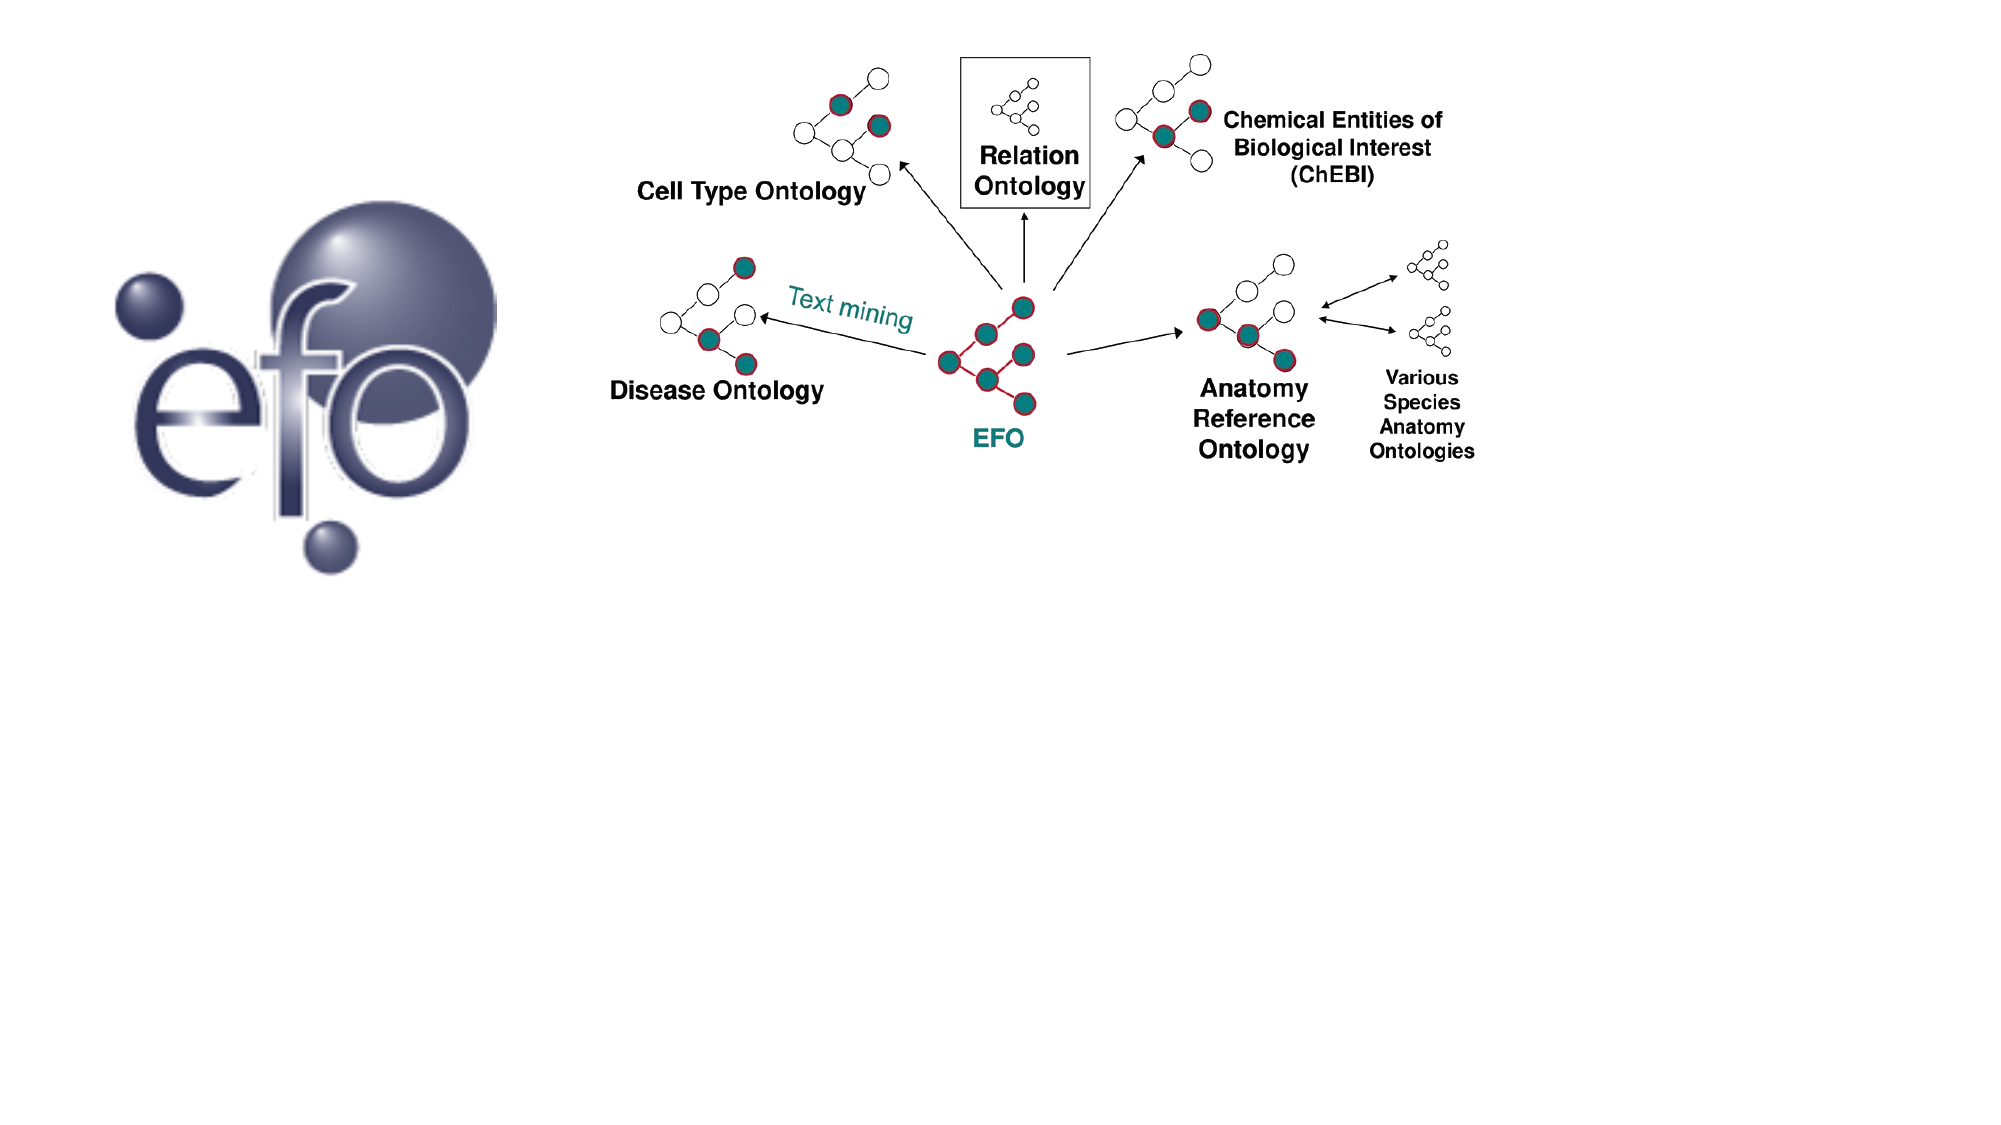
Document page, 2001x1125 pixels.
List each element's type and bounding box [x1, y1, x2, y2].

picture [602, 47, 1477, 468]
picture [111, 191, 497, 579]
